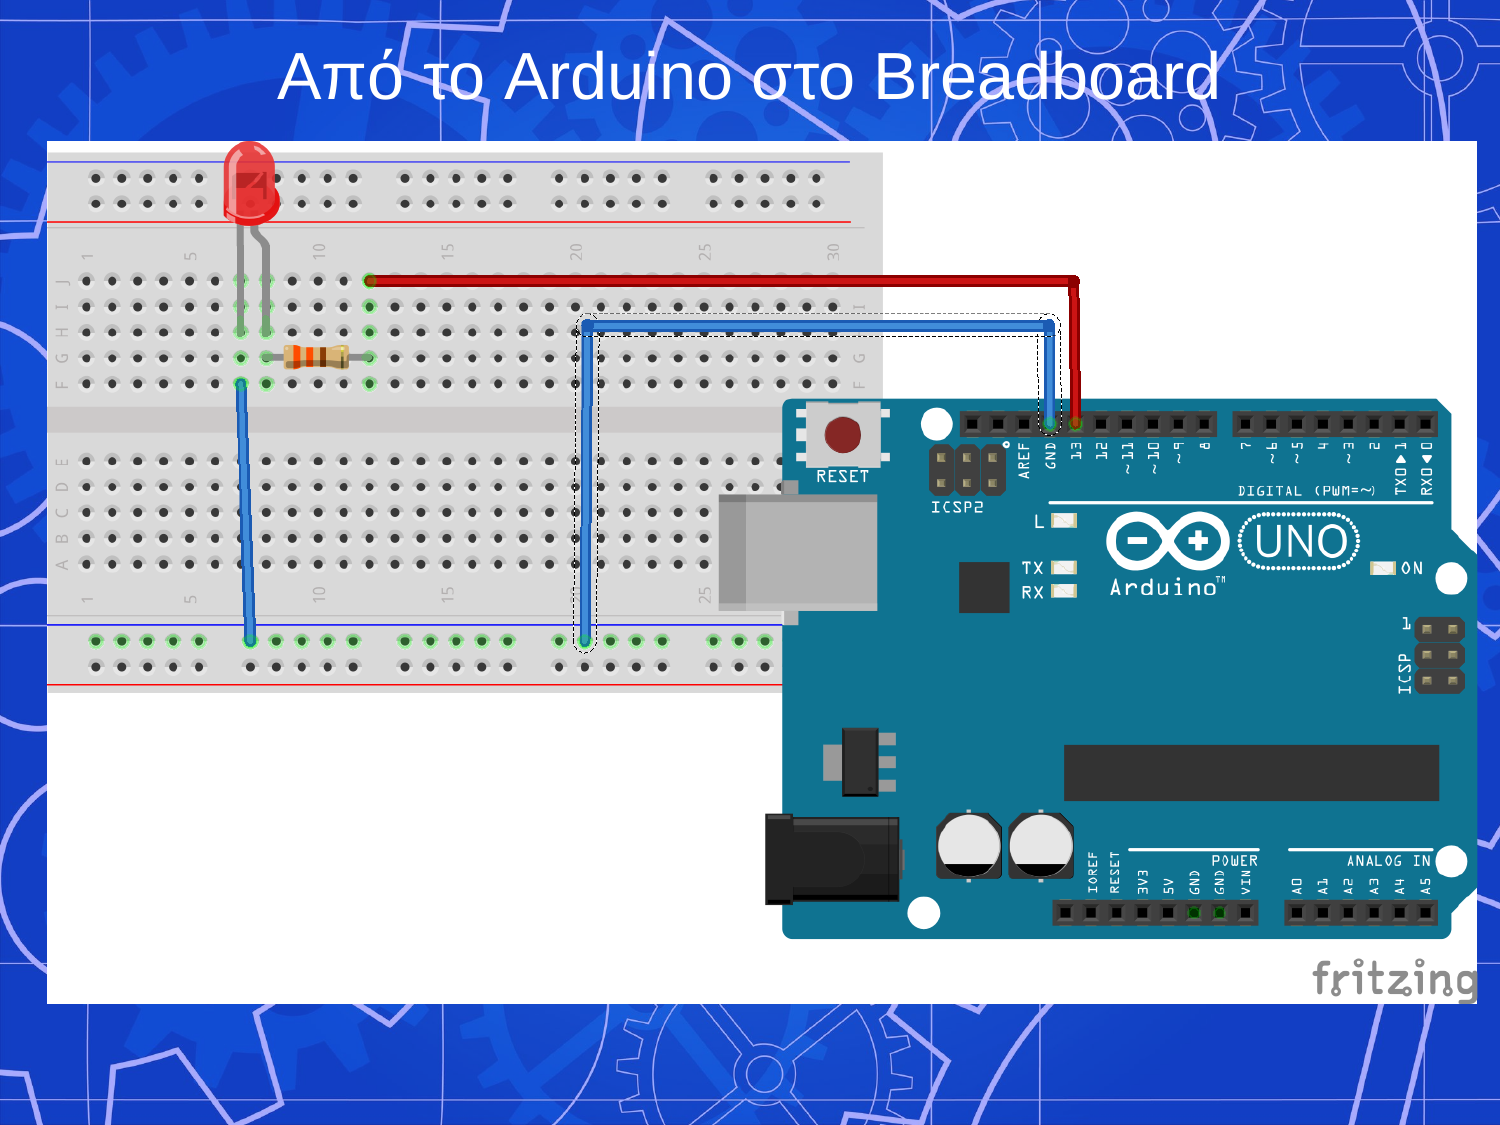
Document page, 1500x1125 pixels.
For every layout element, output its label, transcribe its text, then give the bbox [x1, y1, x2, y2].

text_box Από το Arduino στο Breadboard [165, 26, 1335, 121]
picture [47, 141, 1480, 1004]
